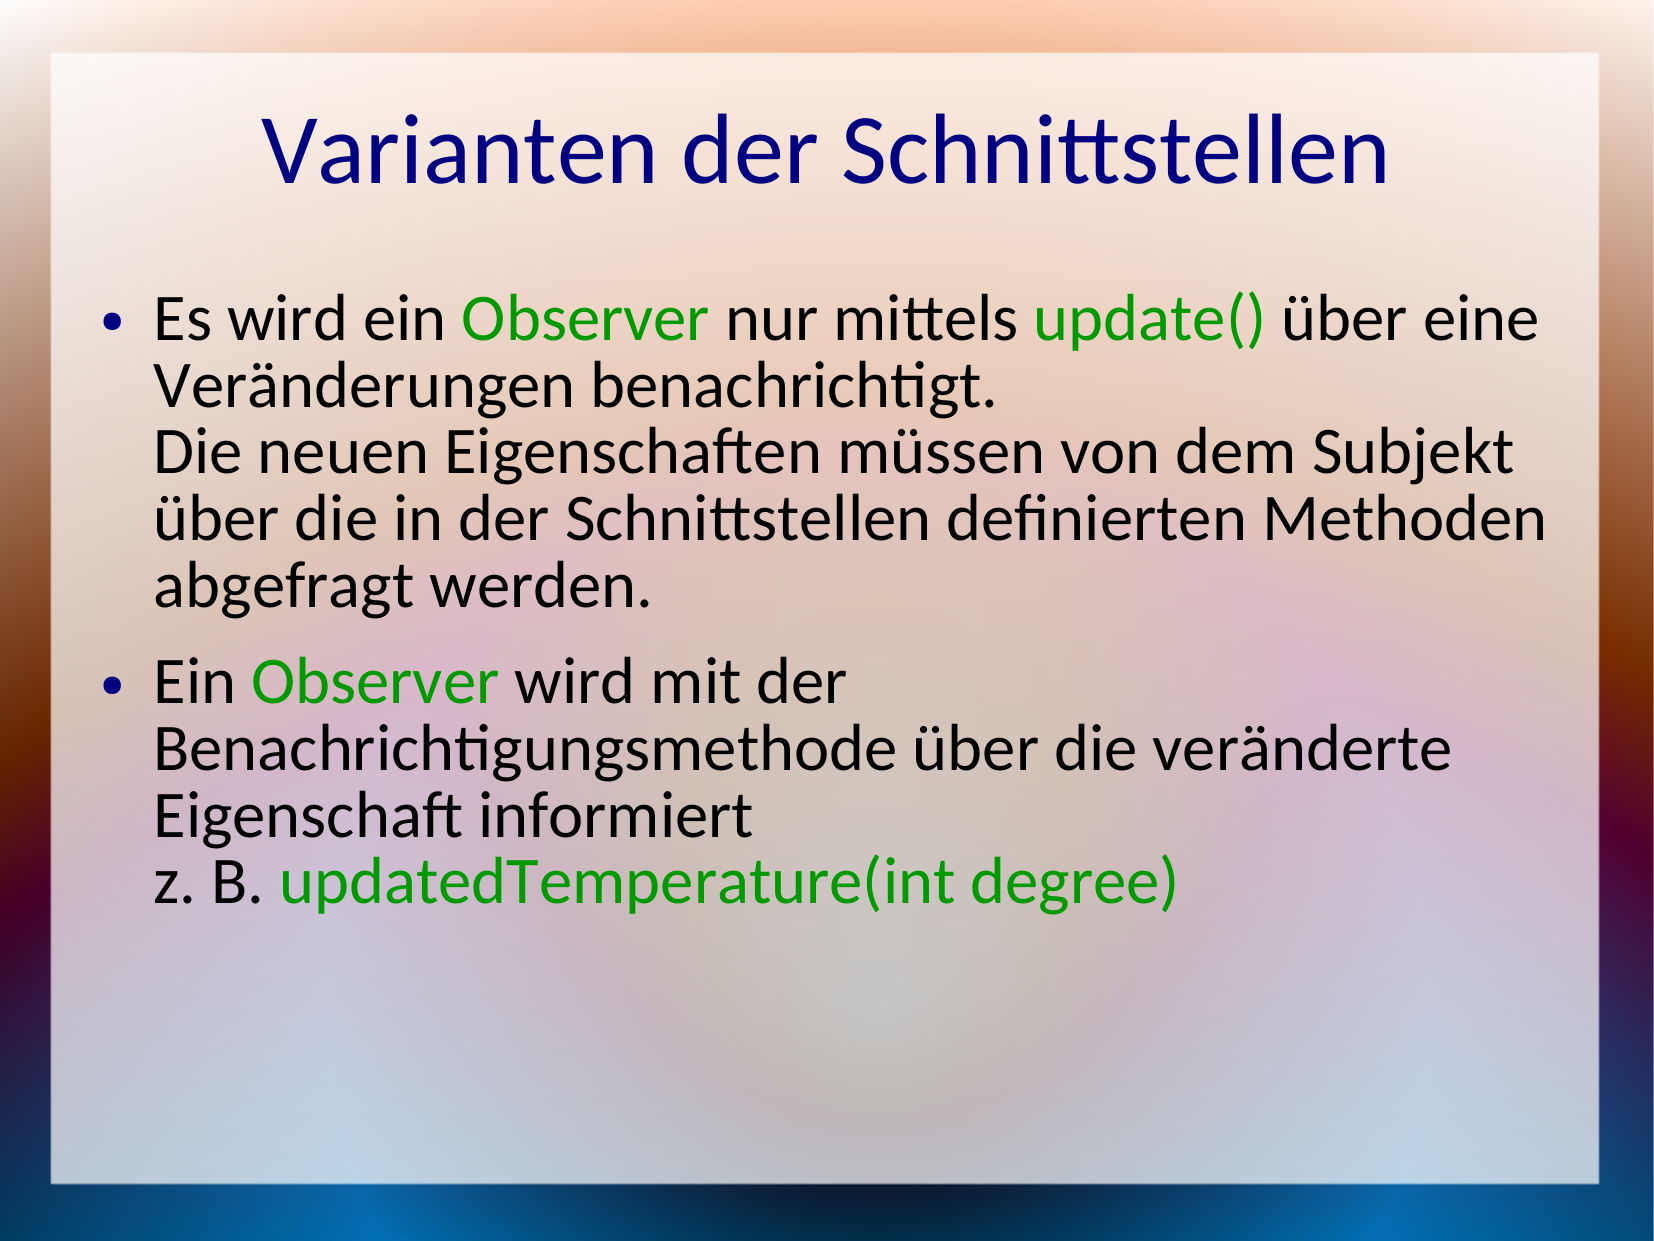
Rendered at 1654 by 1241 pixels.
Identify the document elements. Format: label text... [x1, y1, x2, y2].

list Es wird ein Observer nur mittels update() über eine Veränderungen benachrichtigt. Die neuen Eigenschaften müssen von dem Subjekt über die in der Schnittstellen definierten Methoden abgefragt werden. Ein Observer wird mit der Benachrichtigungsmethode über die veränderte Eigenschaft informiert z. B. updatedTemperature(int degree) [82, 290, 1571, 1054]
picture [0, 0, 1654, 1241]
title Varianten der Schnittstellen [82, 55, 1571, 263]
